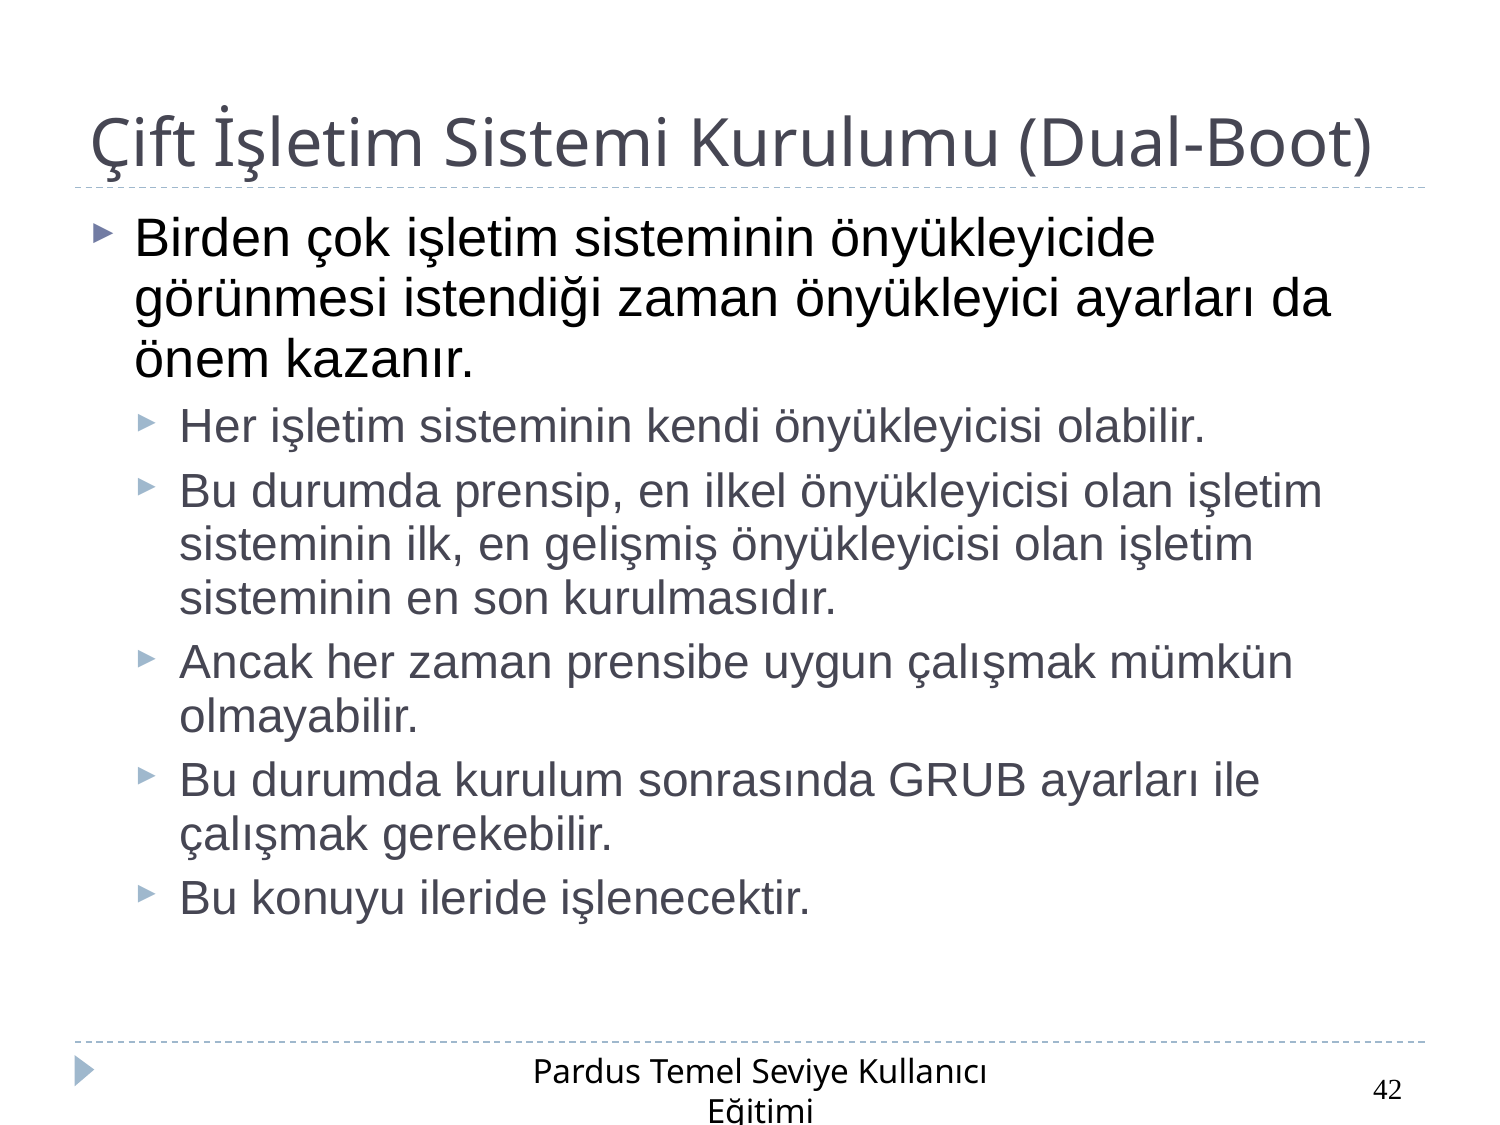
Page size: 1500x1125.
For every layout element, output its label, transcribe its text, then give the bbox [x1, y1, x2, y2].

list Birden çok işletim sisteminin önyükleyicide görünmesi istendiği zaman önyükleyici ayarları da önem kazanır. Her işletim sisteminin kendi önyükleyicisi olabilir. Bu durumda prensip, en ilkel önyükleyicisi olan işletim sisteminin ilk, en gelişmiş önyükleyicisi olan işletim sisteminin en son kurulmasıdır. Ancak her zaman prensibe uygun çalışmak mümkün olmayabilir. Bu durumda kurulum sonrasında GRUB ayarları ile çalışmak gerekebilir. Bu konuyu ileride işlenecektir. [75, 200, 1425, 1010]
title Çift İşletim Sistemi Kurulumu (Dual-Boot) [75, 24, 1425, 188]
